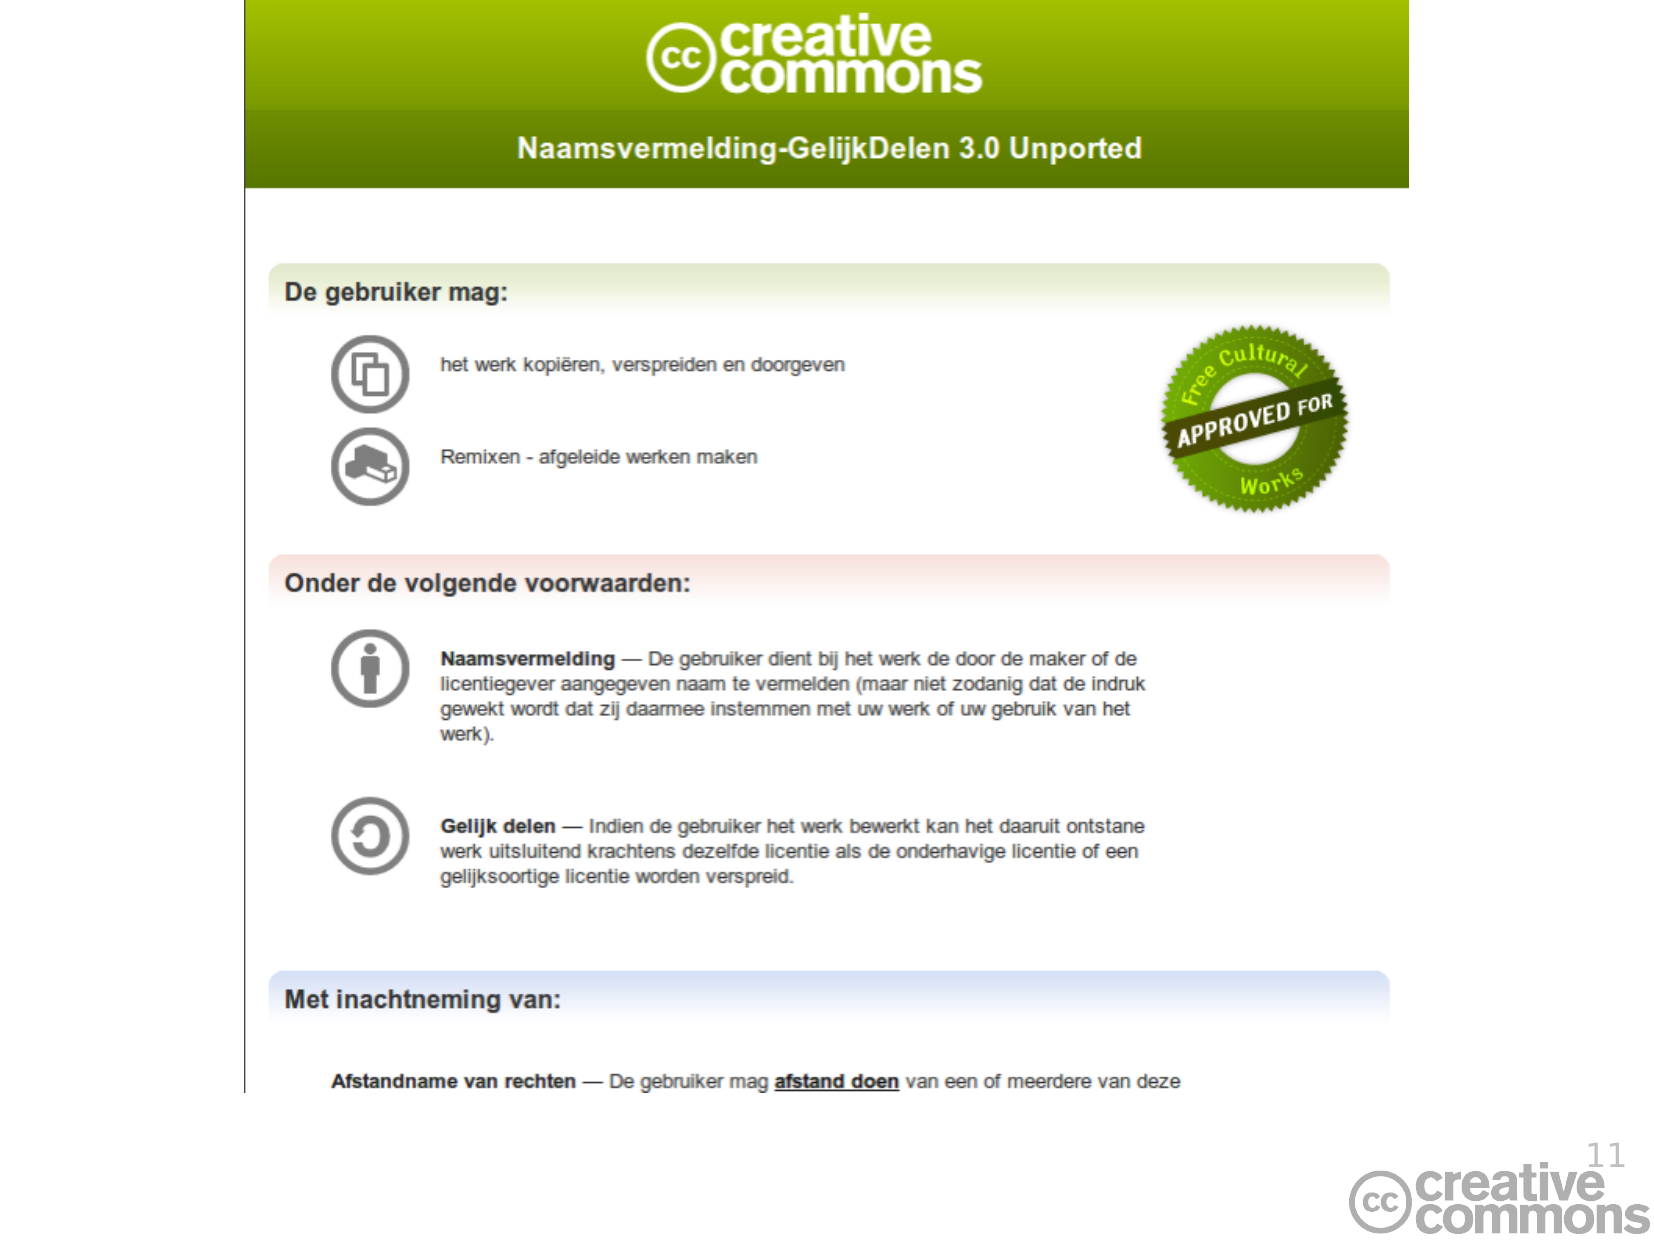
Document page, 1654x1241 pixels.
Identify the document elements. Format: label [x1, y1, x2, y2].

picture [244, 0, 1409, 1093]
picture [1349, 1162, 1650, 1234]
